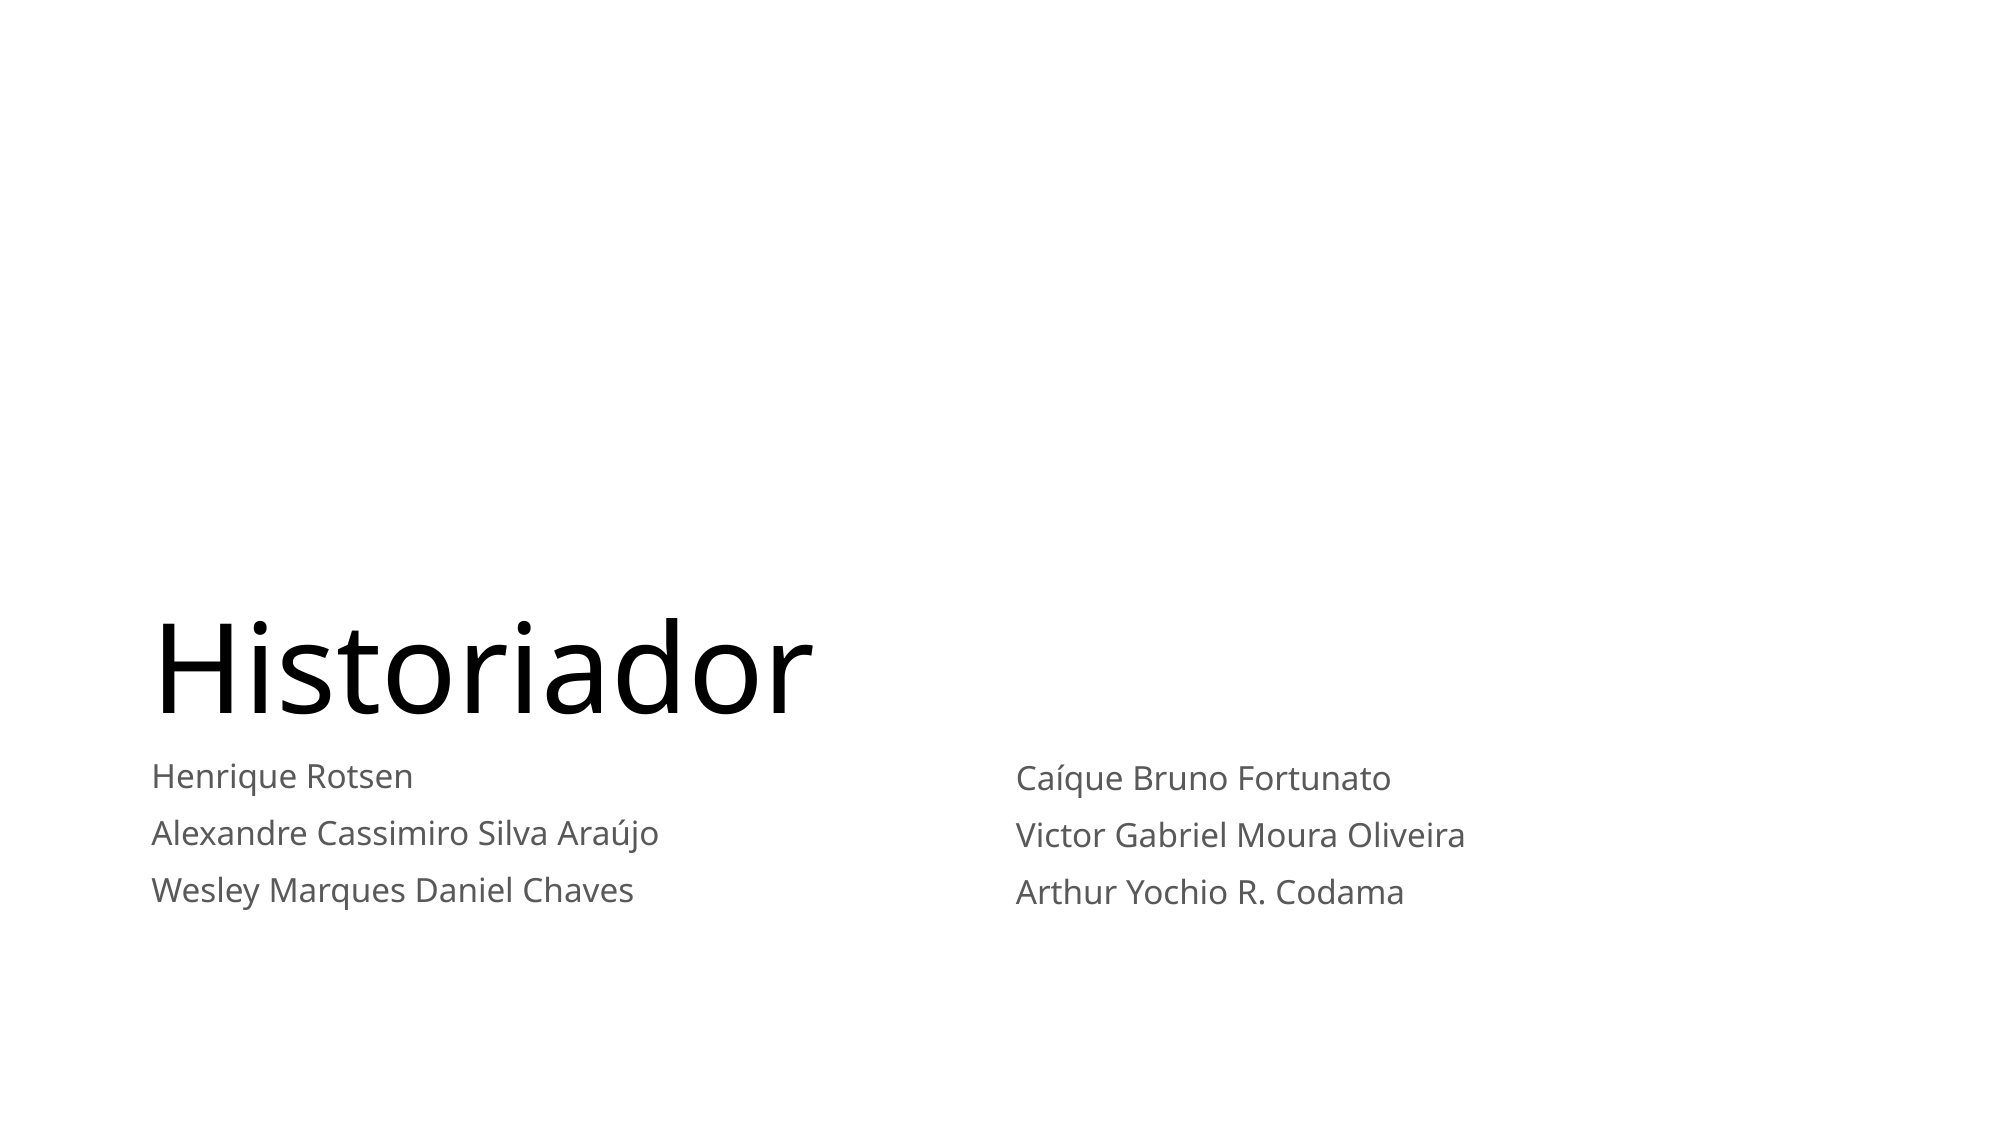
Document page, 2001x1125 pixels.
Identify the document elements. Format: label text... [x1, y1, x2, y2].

text_box Caíque Bruno Fortunato Victor Gabriel Moura Oliveira Arthur Yochio R. Codama [1000, 754, 1866, 1005]
title Historiador [136, 280, 1862, 749]
list Henrique Rotsen Alexandre Cassimiro Silva Araújo Wesley Marques Daniel Chaves [136, 754, 1000, 1005]
